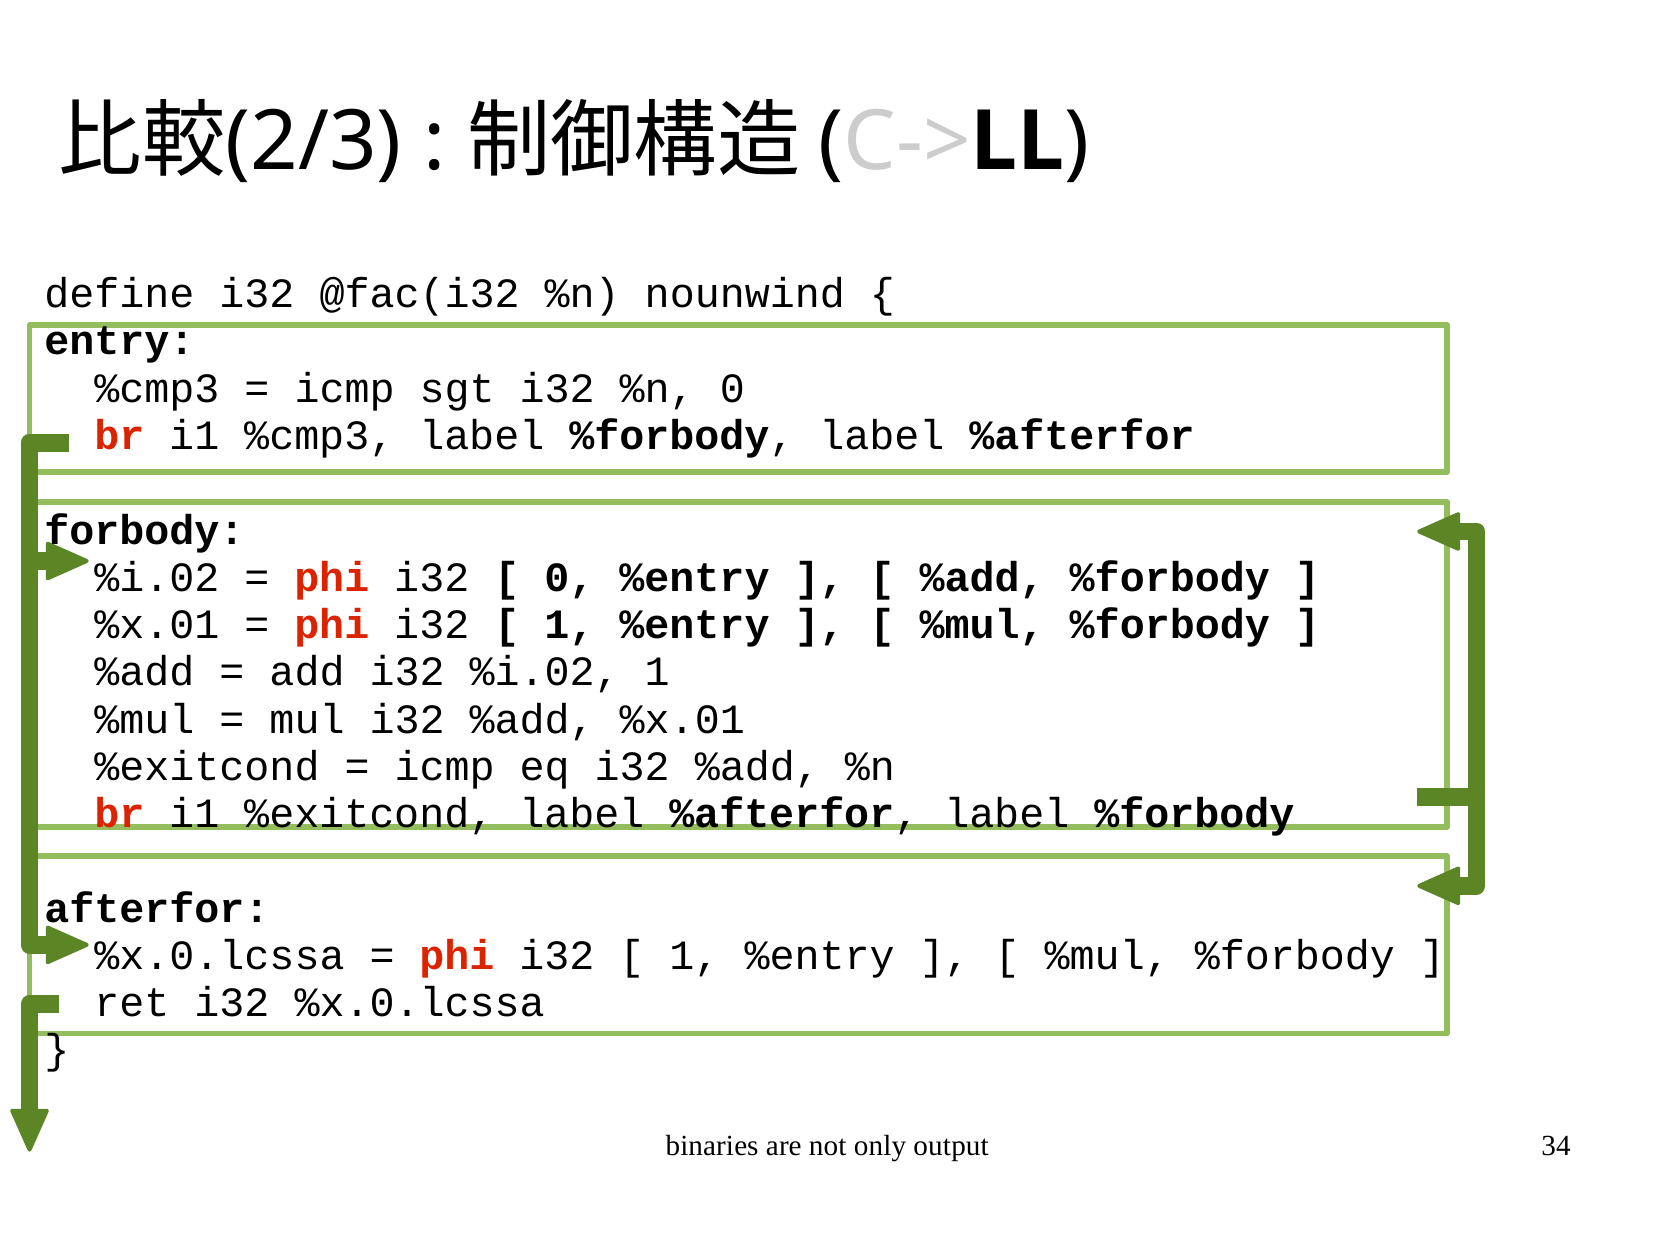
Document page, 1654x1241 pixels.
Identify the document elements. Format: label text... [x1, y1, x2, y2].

title 比較(2/3) : 制御構造 (C->LL) [59, 29, 1548, 237]
text_box define i32 @fac(i32 %n) nounwind { entry: %cmp3 = icmp sgt i32 %n, 0 br i1 %cmp3, label %forbody, label %afterfor forbody: %i.02 = phi i32 [ 0, %entry ], [ %add, %forbody ] %x.01 = phi i32 [ 1, %entry ], [ %mul, %forbody ] %add = add i32 %i.02, 1 %mul = mul i32 %add, %x.01 %exitcond = icmp eq i32 %add, %n br i1 %exitcond, label %afterfor, label %forbody afterfor: %x.0.lcssa = phi i32 [ 1, %entry ], [ %mul, %forbody ] ret i32 %x.0.lcssa } [29, 265, 1565, 1123]
